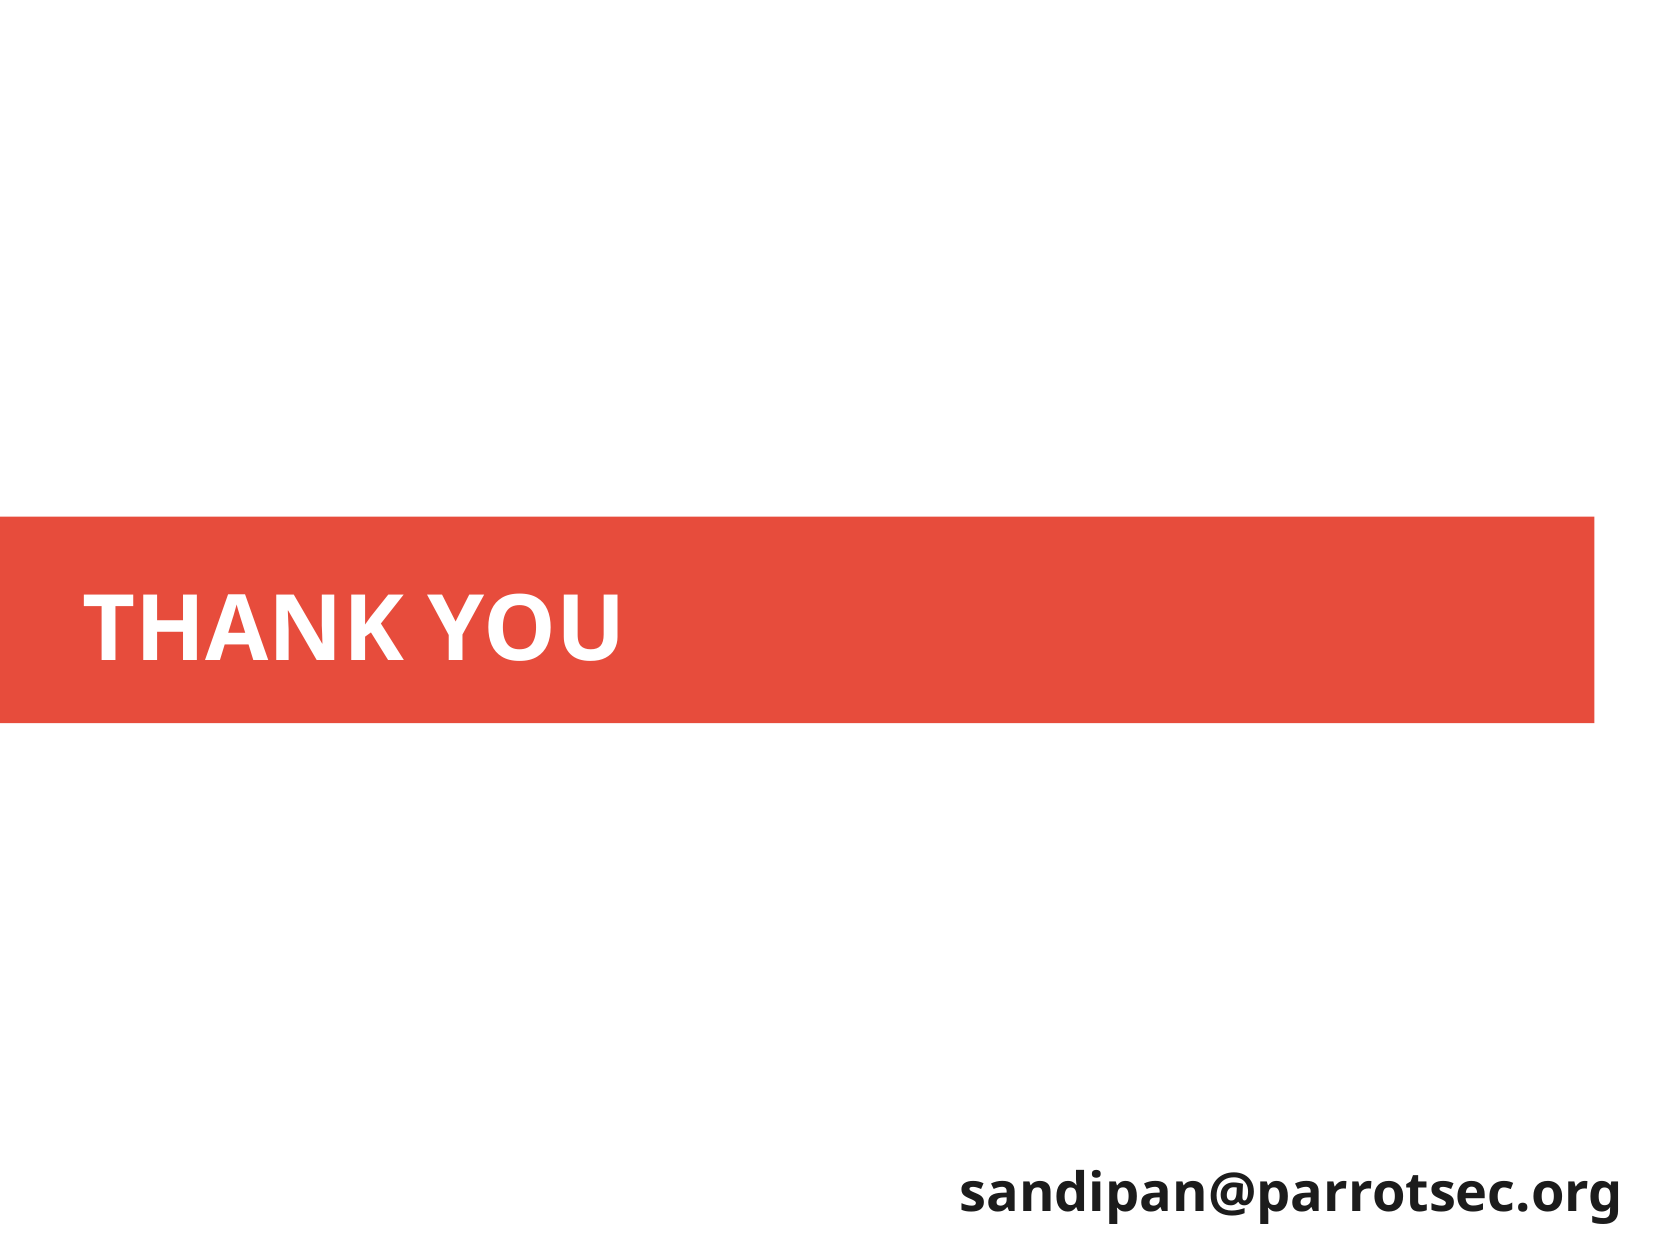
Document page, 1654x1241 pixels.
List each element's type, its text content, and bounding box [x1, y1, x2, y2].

text_box sandipan@parrotsec.org [117, 1157, 1624, 1241]
text_box THANK YOU [82, 531, 1618, 680]
